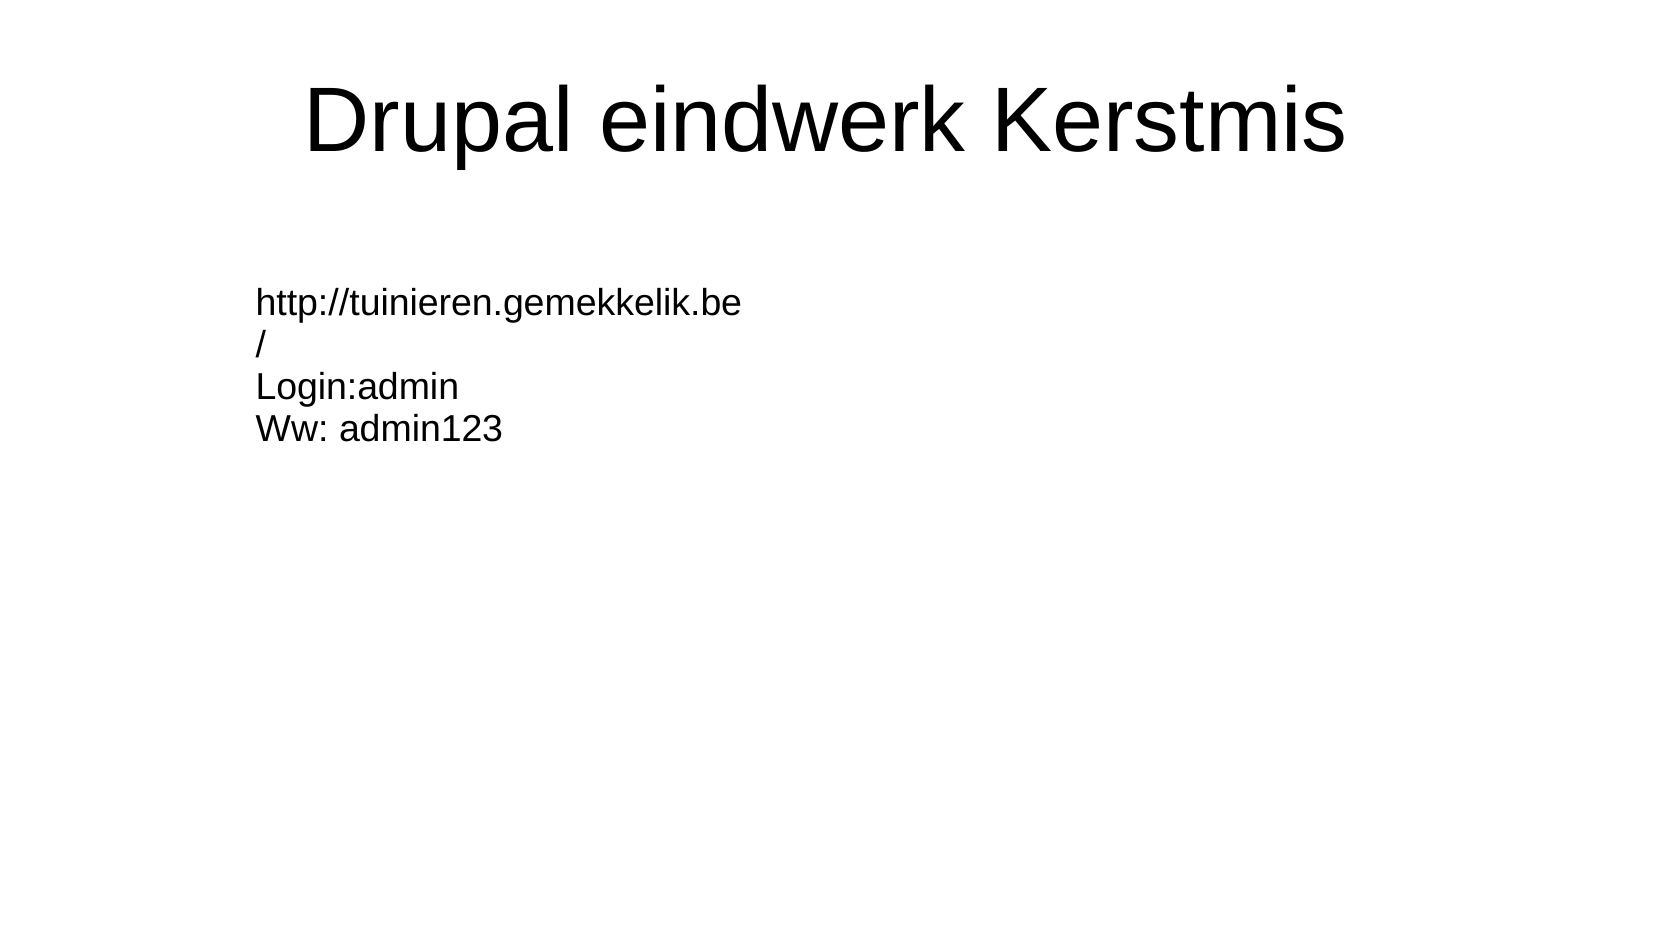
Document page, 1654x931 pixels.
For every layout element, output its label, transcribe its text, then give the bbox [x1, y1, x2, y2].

title Drupal eindwerk Kerstmis [82, 37, 1571, 193]
text_box http://tuinieren.gemekkelik.be/ Login: admin Ww: admin123 [240, 273, 763, 502]
